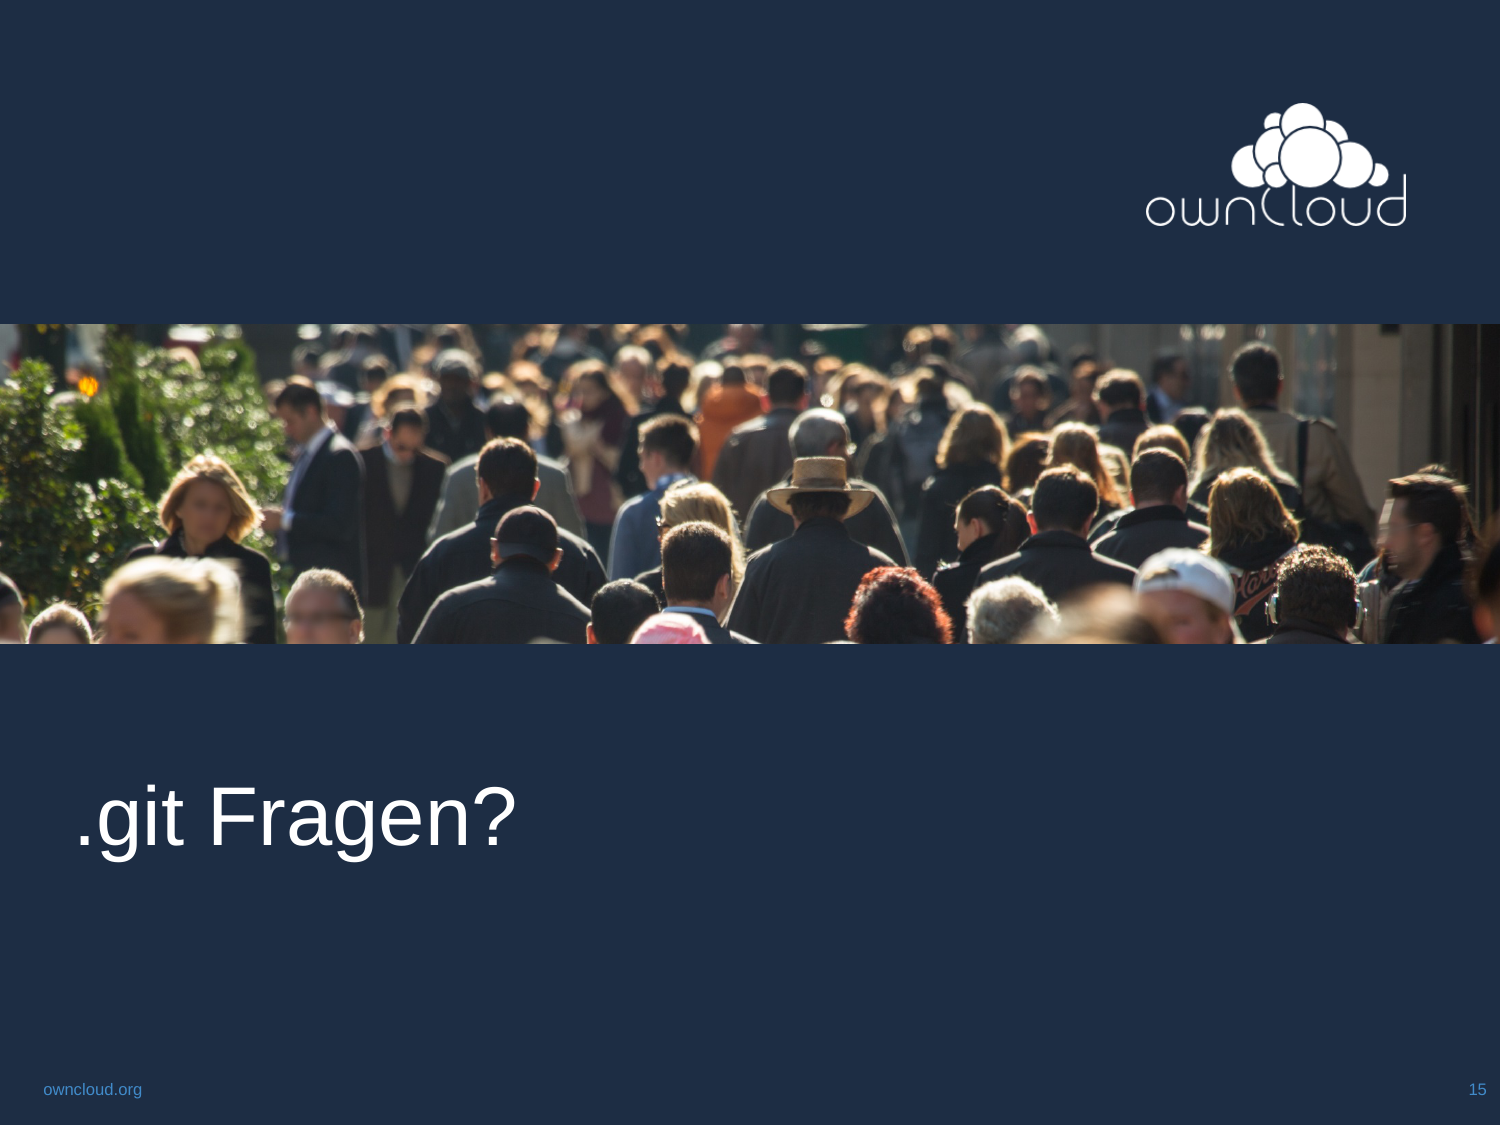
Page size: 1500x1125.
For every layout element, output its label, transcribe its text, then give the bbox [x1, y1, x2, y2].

title .git Fragen? [58, 754, 1427, 942]
picture [0, 324, 1500, 644]
picture [1146, 103, 1406, 226]
